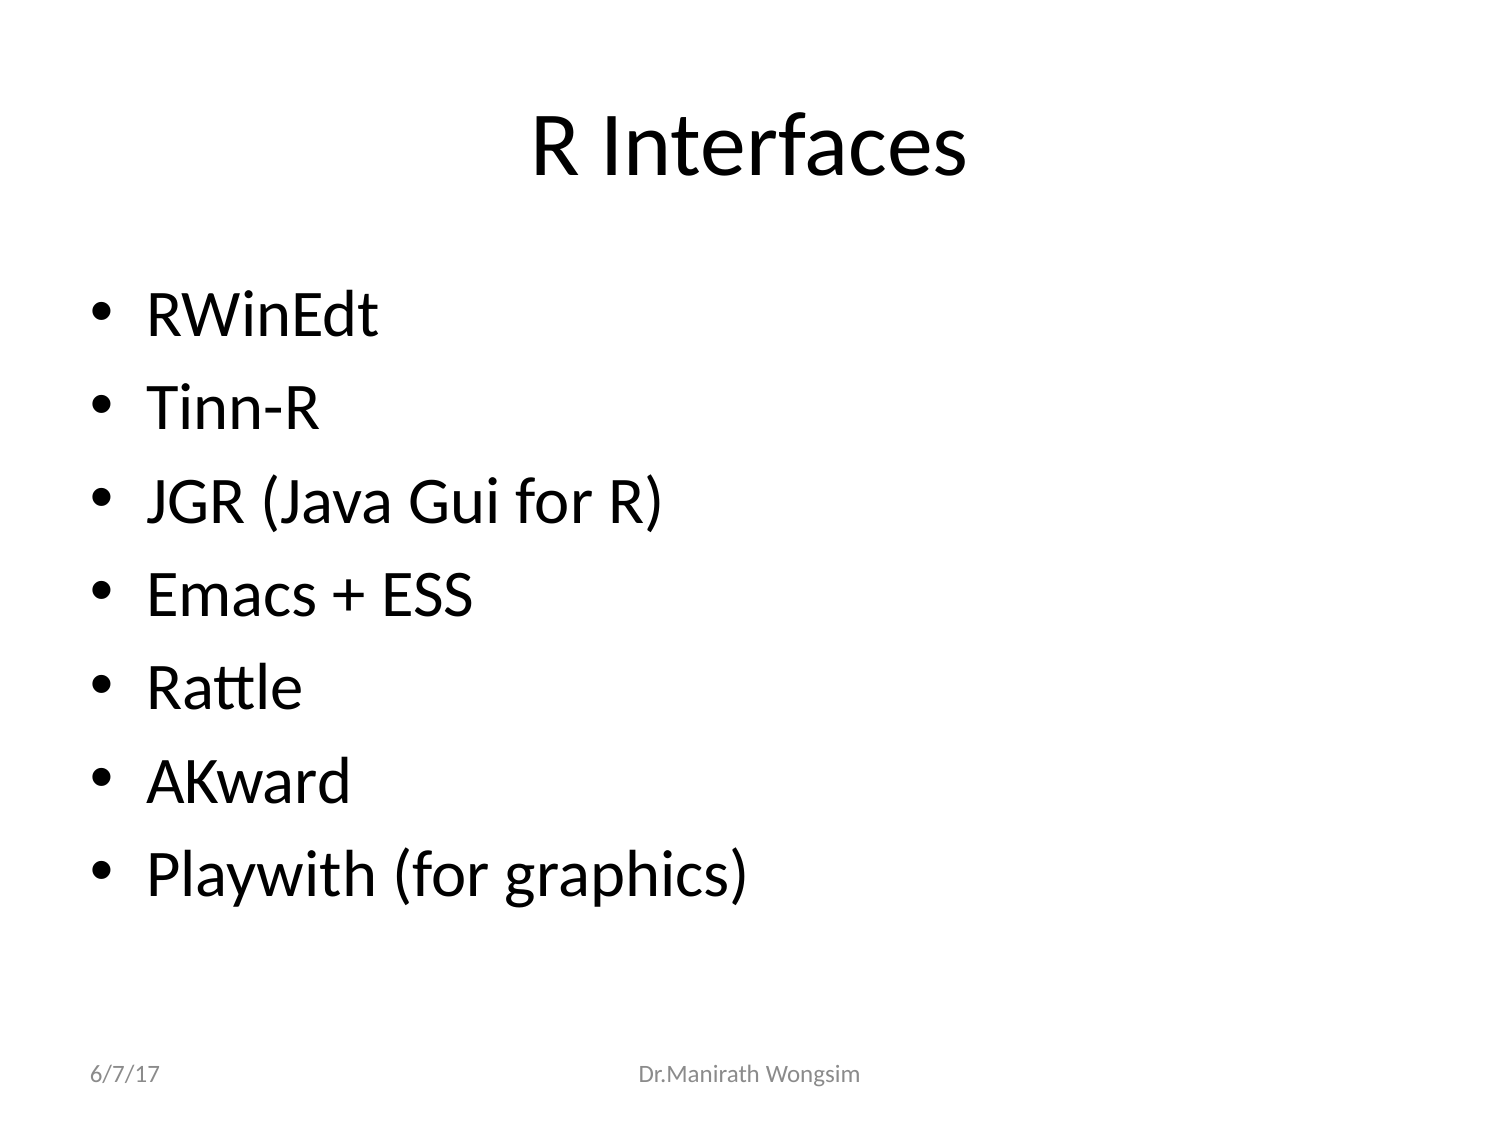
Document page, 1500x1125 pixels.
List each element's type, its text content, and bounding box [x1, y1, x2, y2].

text_box RWinEdt Tinn-R JGR (Java Gui for R) Emacs + ESS Rattle AKward Playwith (for graphics) [75, 262, 1425, 1005]
text_box R Interfaces [75, 45, 1425, 233]
text_box Dr.Manirath Wongsim [512, 1042, 988, 1103]
text_box 6/7/17 [74, 1042, 425, 1103]
